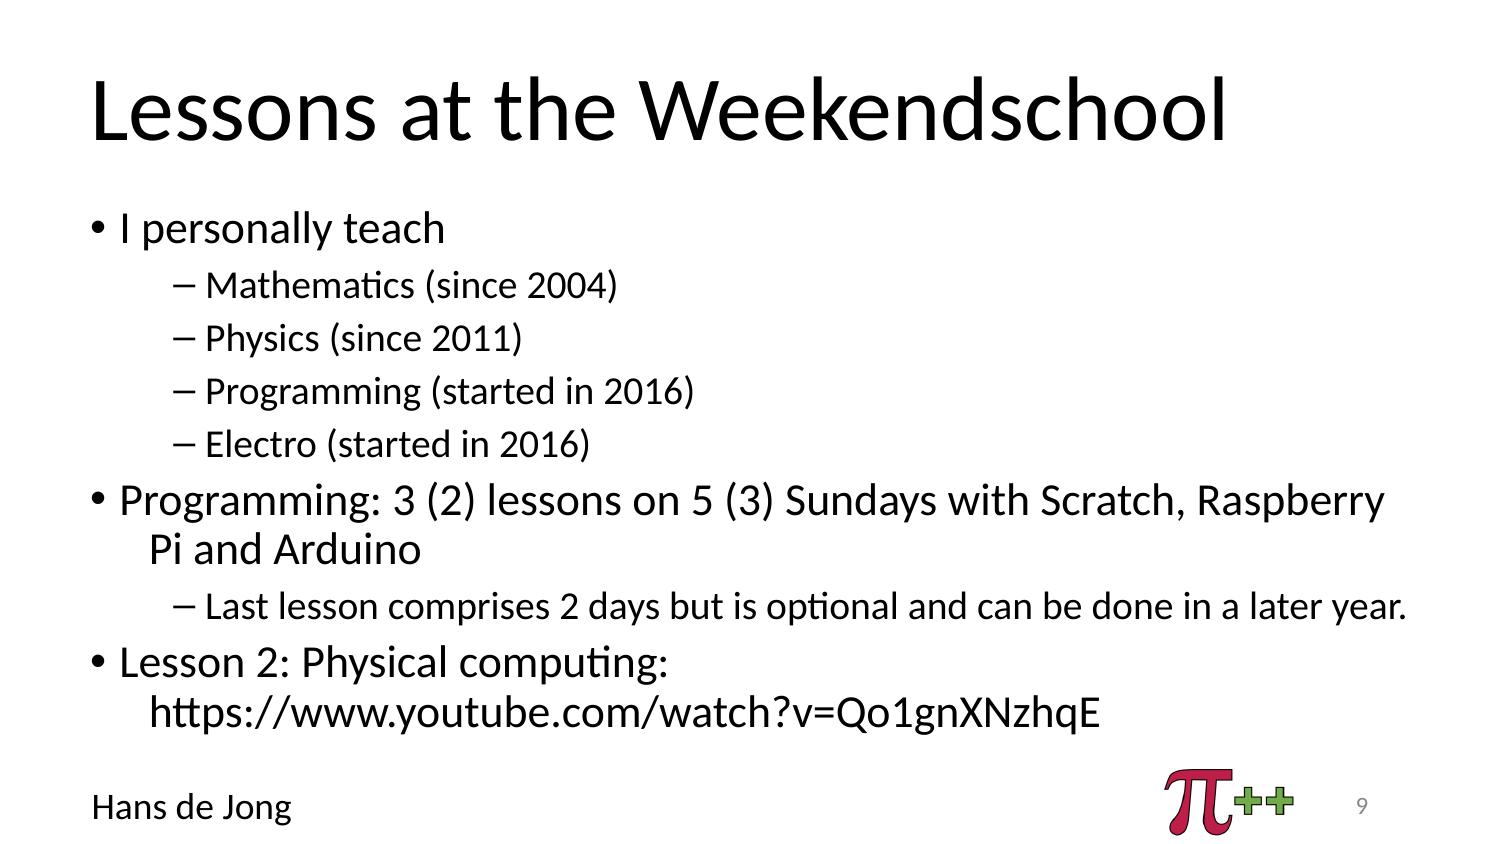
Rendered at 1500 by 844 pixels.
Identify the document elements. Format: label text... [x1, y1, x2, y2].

list I personally teach Mathematics (since 2004) Physics (since 2011) Programming (started in 2016) Electro (started in 2016) Programming: 3 (2) lessons on 5 (3) Sundays with Scratch, Raspberry Pi and Arduino Last lesson comprises 2 days but is optional and can be done in a later year. Lesson 2: Physical computing: https://www.youtube.com/watch?v=Qo1gnXNzhqE [75, 196, 1426, 754]
text_box 9 [1340, 782, 1426, 827]
title Lessons at the Weekendschool [75, 33, 1426, 175]
